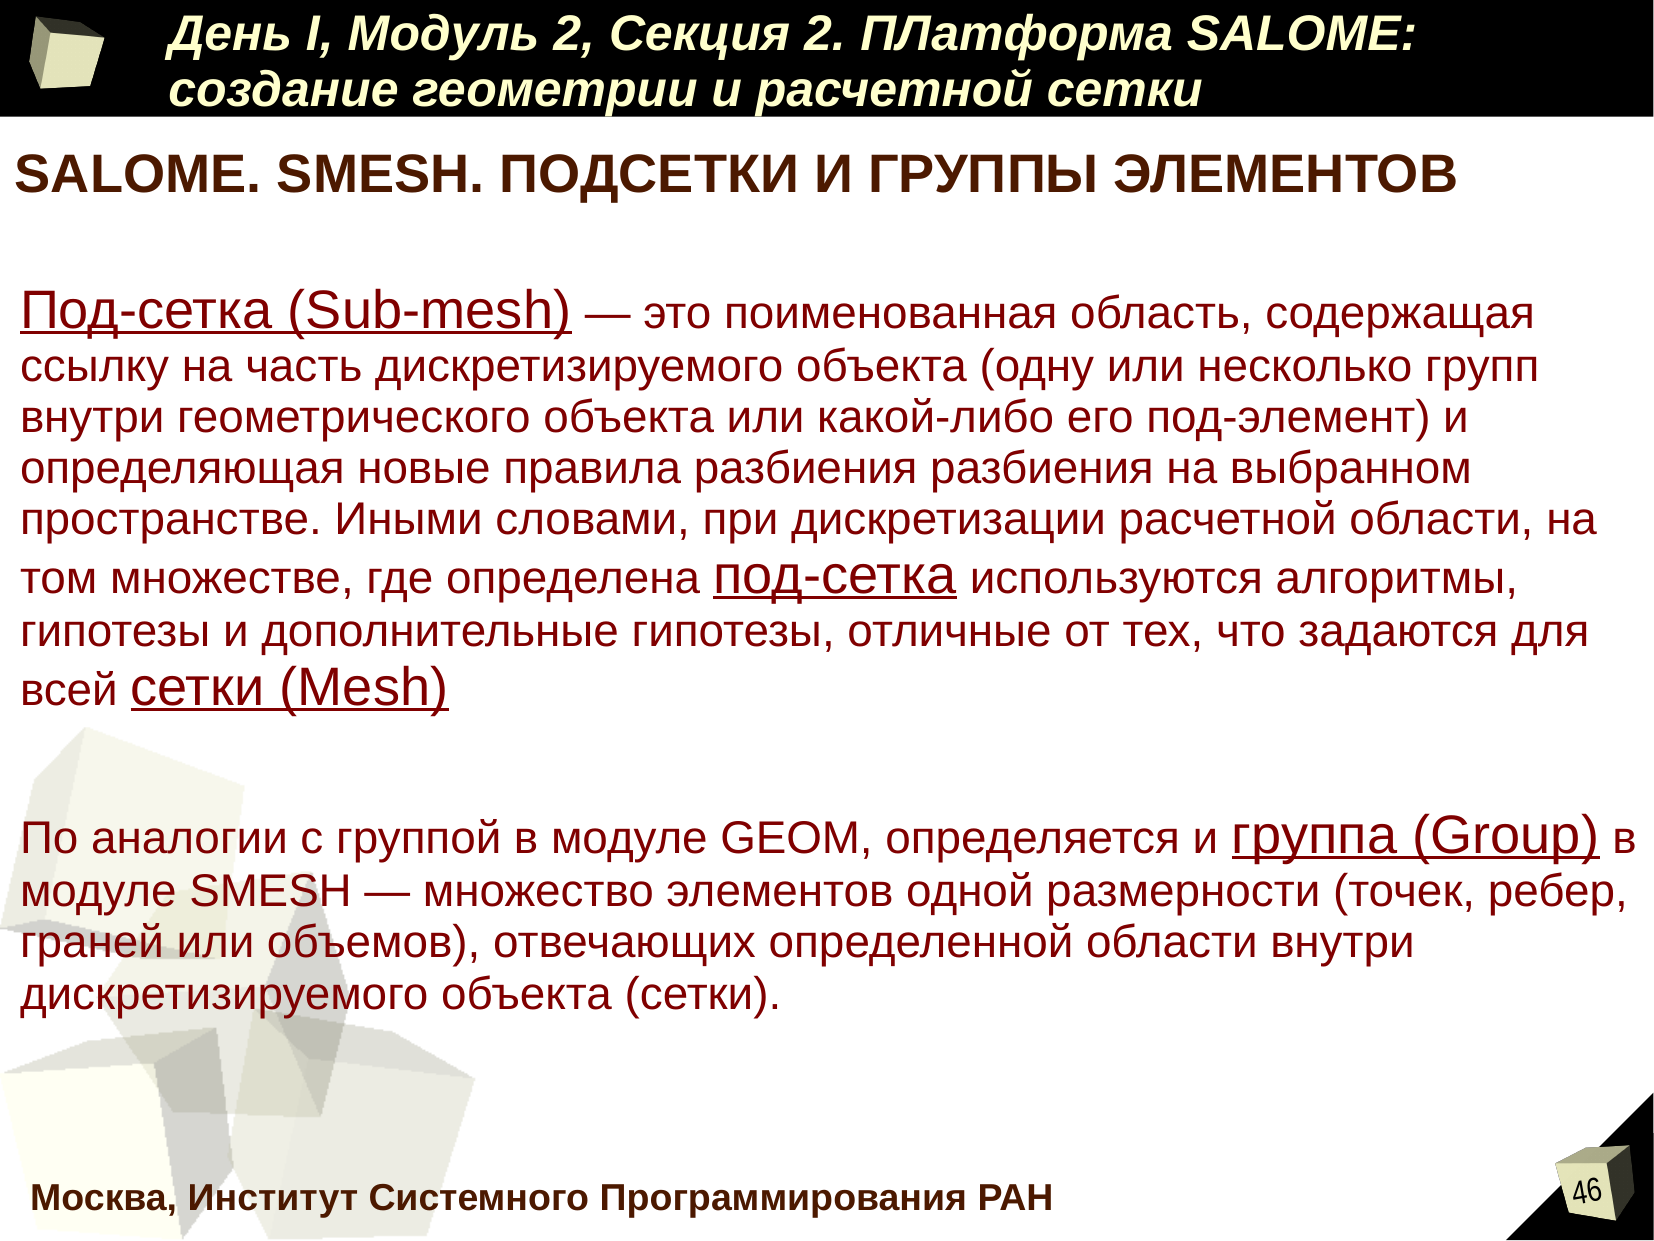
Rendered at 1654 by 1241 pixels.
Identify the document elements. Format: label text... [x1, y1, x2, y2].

picture [464, 1193, 472, 1198]
text_box Под-сетка (Sub-mesh) — это поименованная область, содержащая ссылку на часть дискретизируемого объекта (одну или несколько групп внутри геометрического объекта или какой-либо его под-элемент) и определяющая новые правила разбиения разбиения на выбранном пространстве. Иными словами, при дискретизации расчетной области, на том множестве, где определена под-сетка используются алгоритмы, гипотезы и дополнительные гипотезы, отличные от тех, что задаются для всей сетки (Mesh) [5, 271, 1654, 725]
text_box SALOME. SMESH. ПОДСЕТКИ И ГРУППЫ ЭЛЕМЕНТОВ [0, 136, 1654, 217]
text_box По аналогии с группой в модуле GEOM, определяется и группа (Group) в модуле SMESH — множество элементов одной размерности (точек, ребер, граней или объемов), отвечающих определенной области внутри дискретизируемого объекта (сетки). [5, 797, 1654, 1034]
picture [0, 726, 477, 1241]
